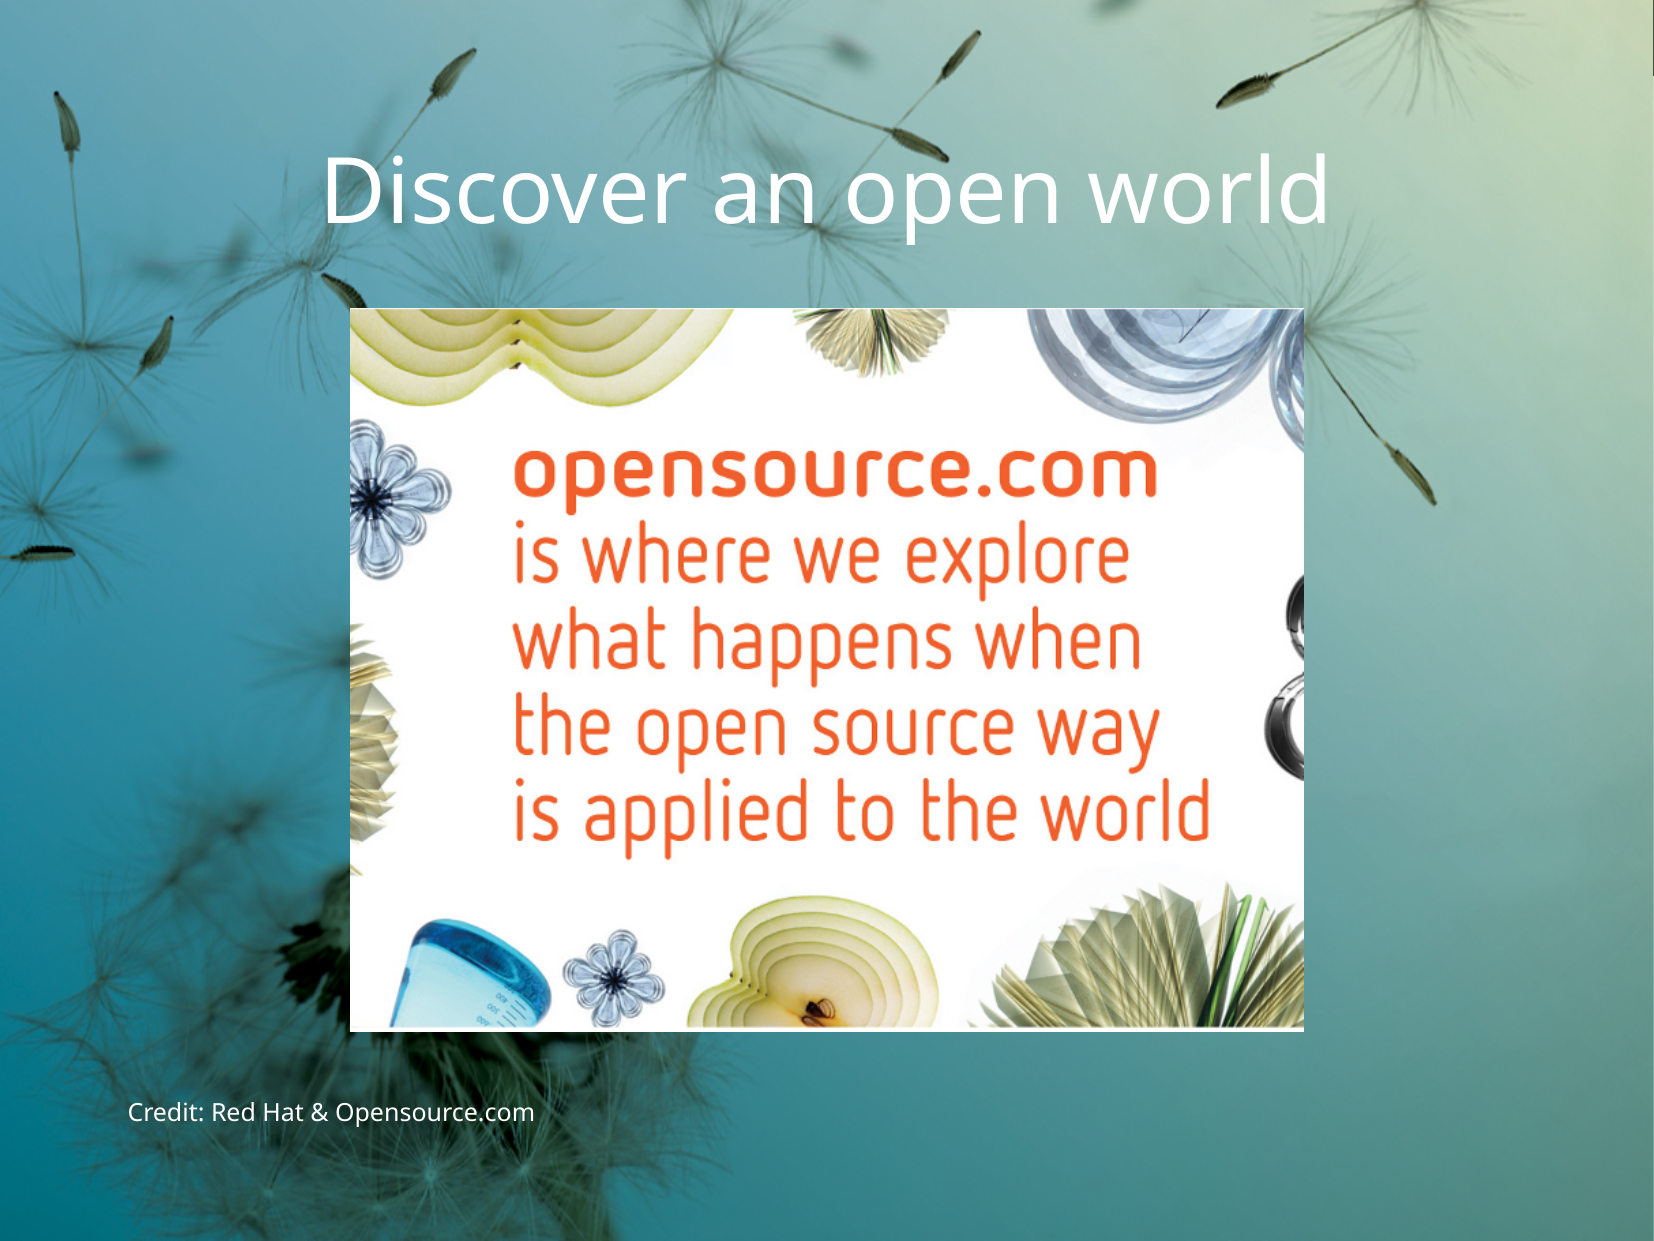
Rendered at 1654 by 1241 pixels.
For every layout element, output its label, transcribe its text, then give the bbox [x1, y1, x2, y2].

text_box Credit: Red Hat & Opensource.com [112, 1087, 561, 1131]
title Discover an open world [82, 84, 1571, 292]
picture [0, 0, 1654, 1241]
